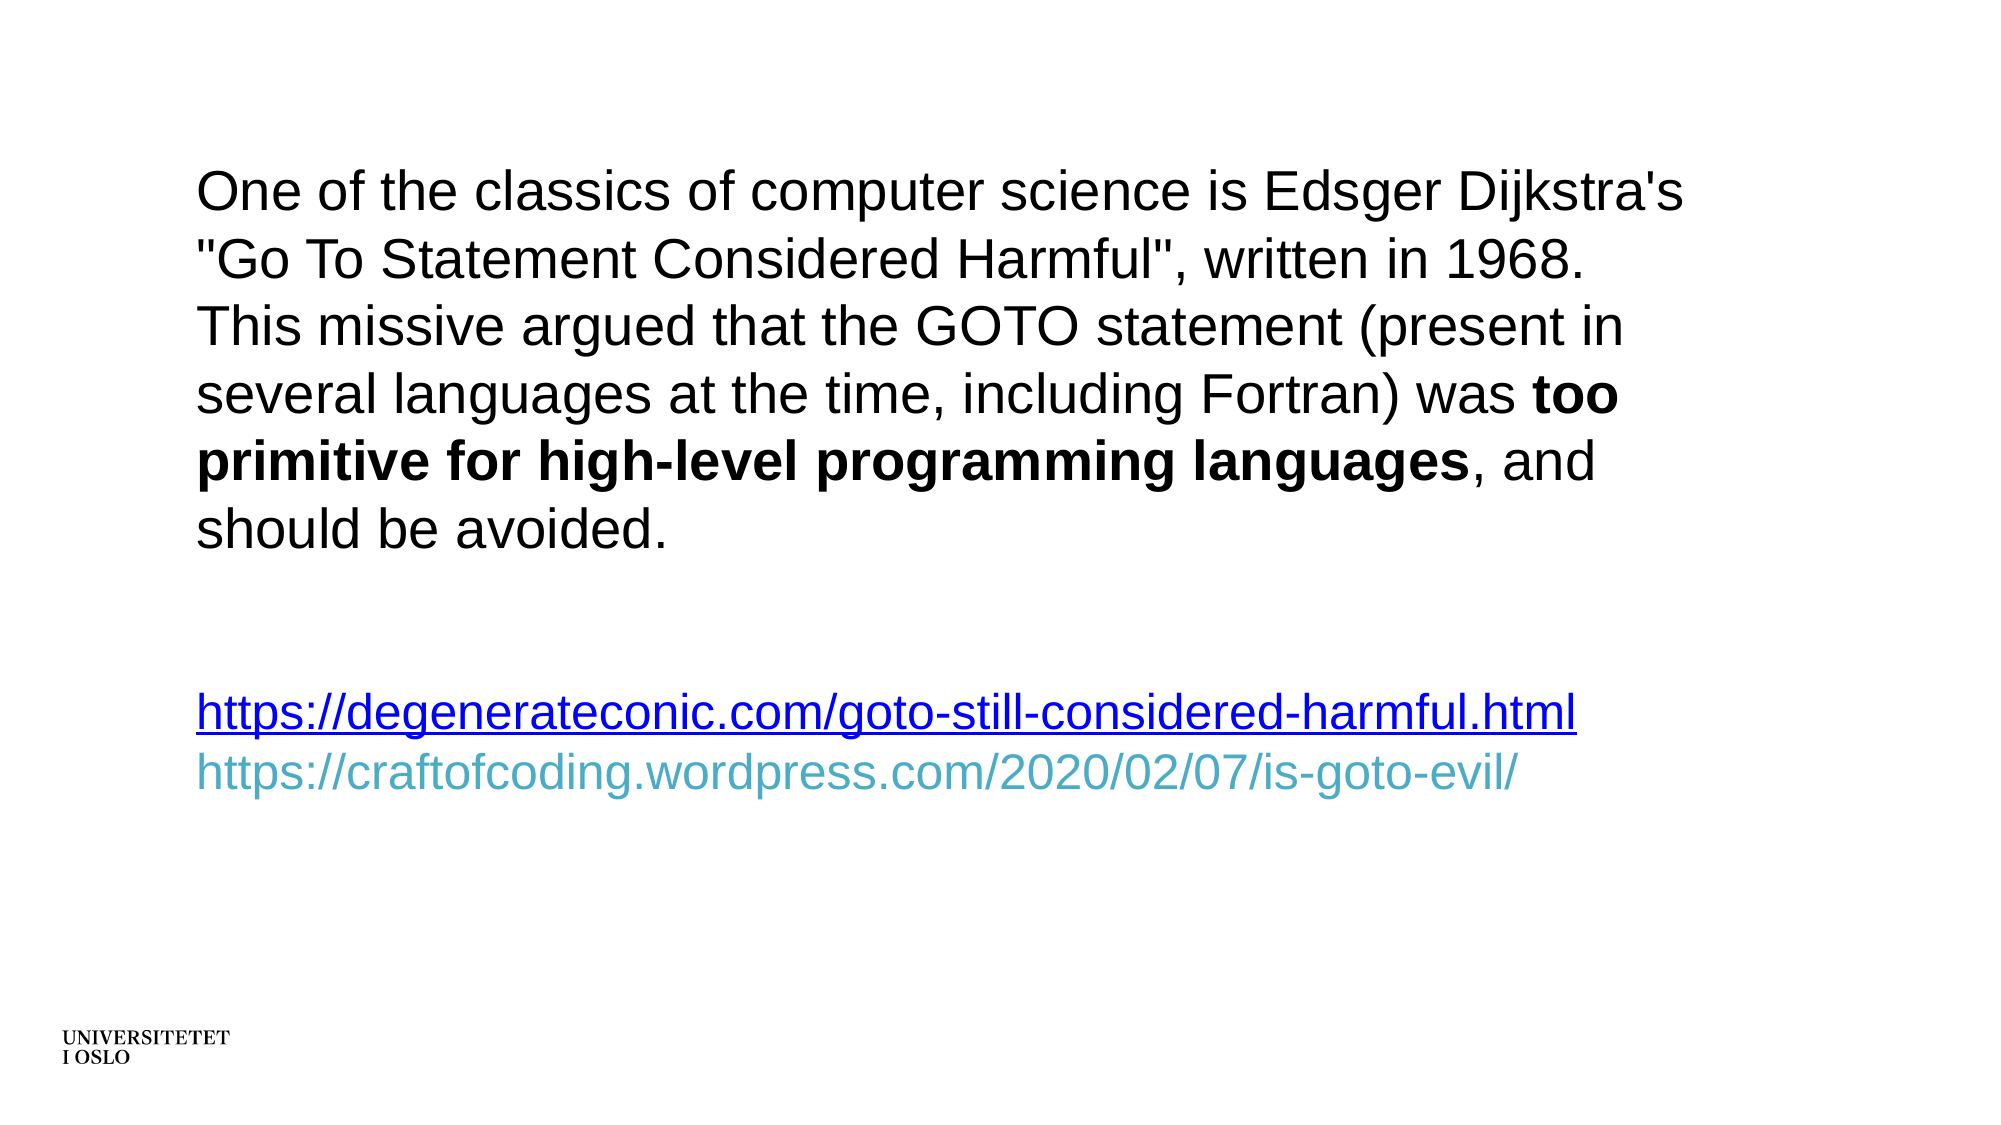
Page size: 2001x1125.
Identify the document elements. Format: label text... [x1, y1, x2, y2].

picture [62, 1030, 230, 1064]
text_box One of the classics of computer science is Edsger Dijkstra's "Go To Statement Considered Harmful", written in 1968. This missive argued that the GOTO statement (present in several languages at the time, including Fortran) was too primitive for high-level programming languages, and should be avoided. https://degenerateconic.com/goto-still-considered-harmful.html https://craftofcoding.wordpress.com/2020/02/07/is-goto-evil/ [175, 134, 1708, 862]
